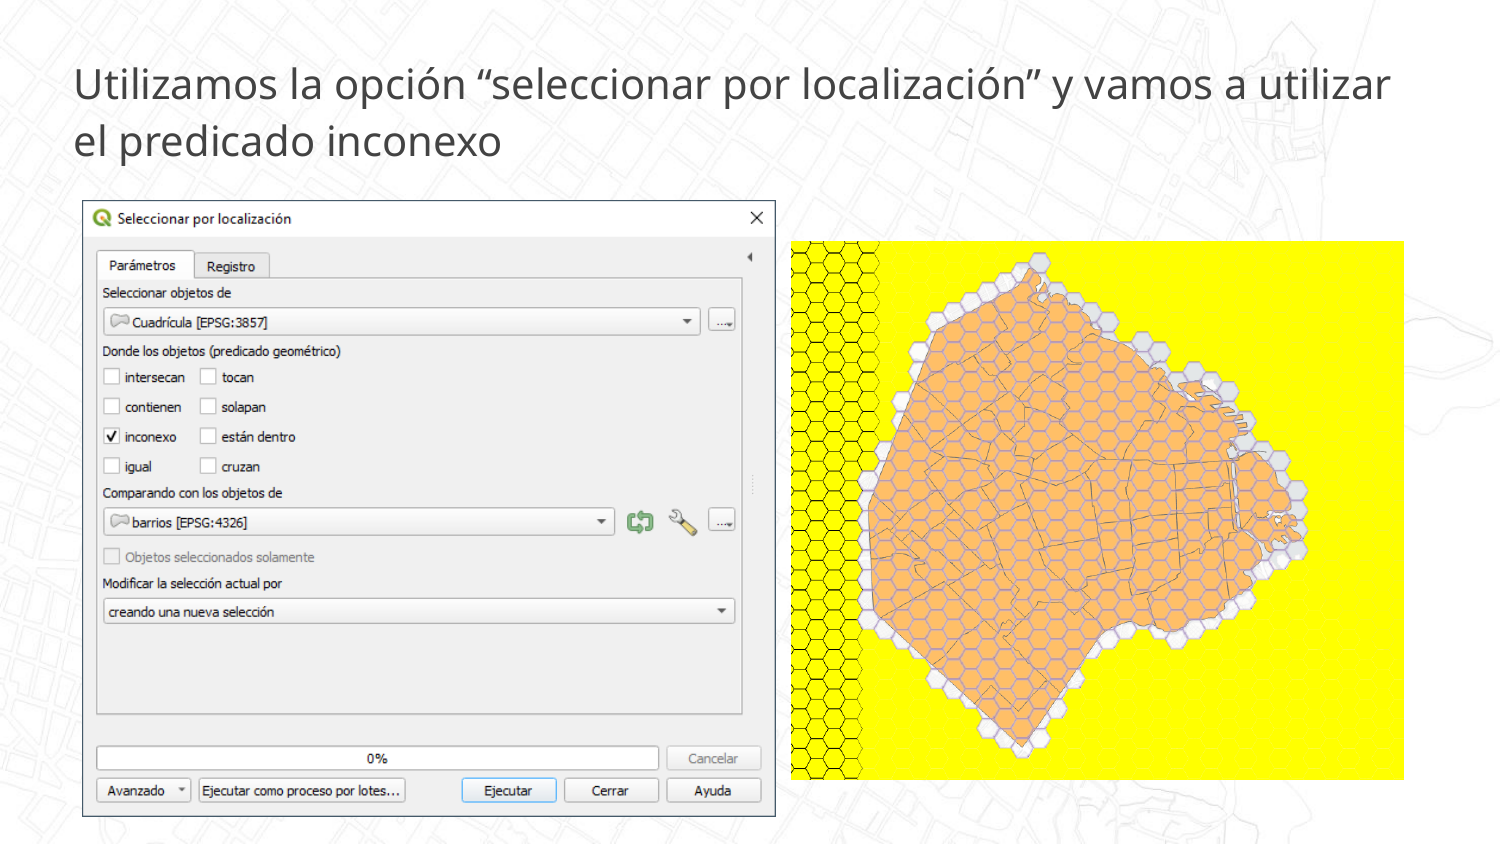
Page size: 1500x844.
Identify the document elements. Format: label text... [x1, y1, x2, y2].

text_box Utilizamos la opción “seleccionar por localización” y vamos a utilizar el predicado inconexo [59, 47, 1441, 174]
picture [0, 0, 1500, 844]
